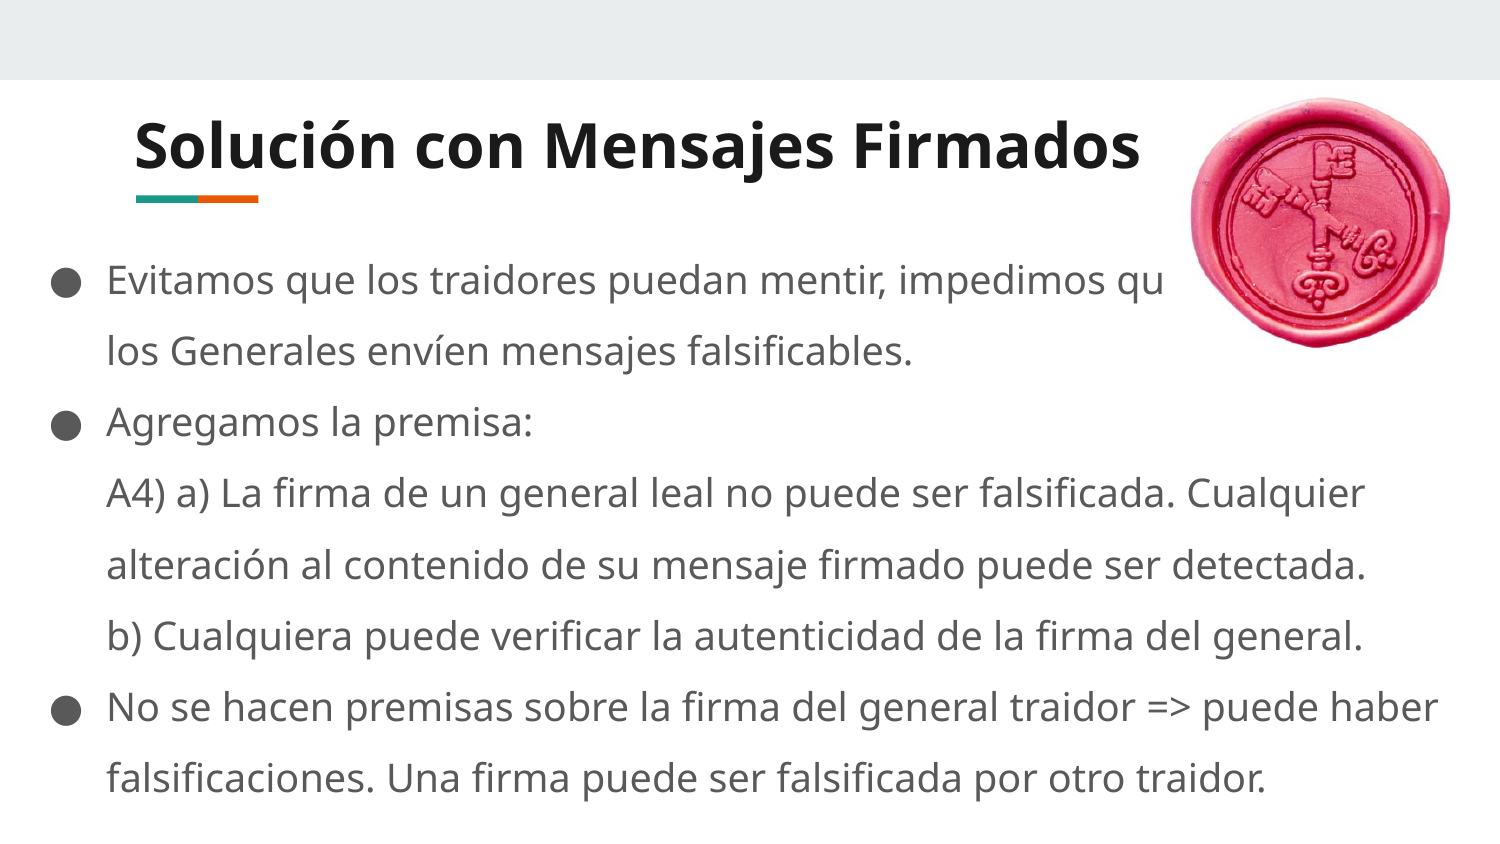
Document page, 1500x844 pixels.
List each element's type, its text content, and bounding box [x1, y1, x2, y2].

list Evitamos que los traidores puedan mentir, impedimos que los Generales envíen mensajes falsificables. Agregamos la premisa: A4) a) La firma de un general leal no puede ser falsificada. Cualquier alteración al contenido de su mensaje firmado puede ser detectada. b) Cualquiera puede verificar la autenticidad de la firma del general. No se hacen premisas sobre la firma del general traidor => puede haber falsificaciones. Una firma puede ser falsificada por otro traidor. [16, 216, 1484, 810]
picture [1165, 88, 1484, 364]
title Solución con Mensajes Firmados [119, 91, 1165, 180]
